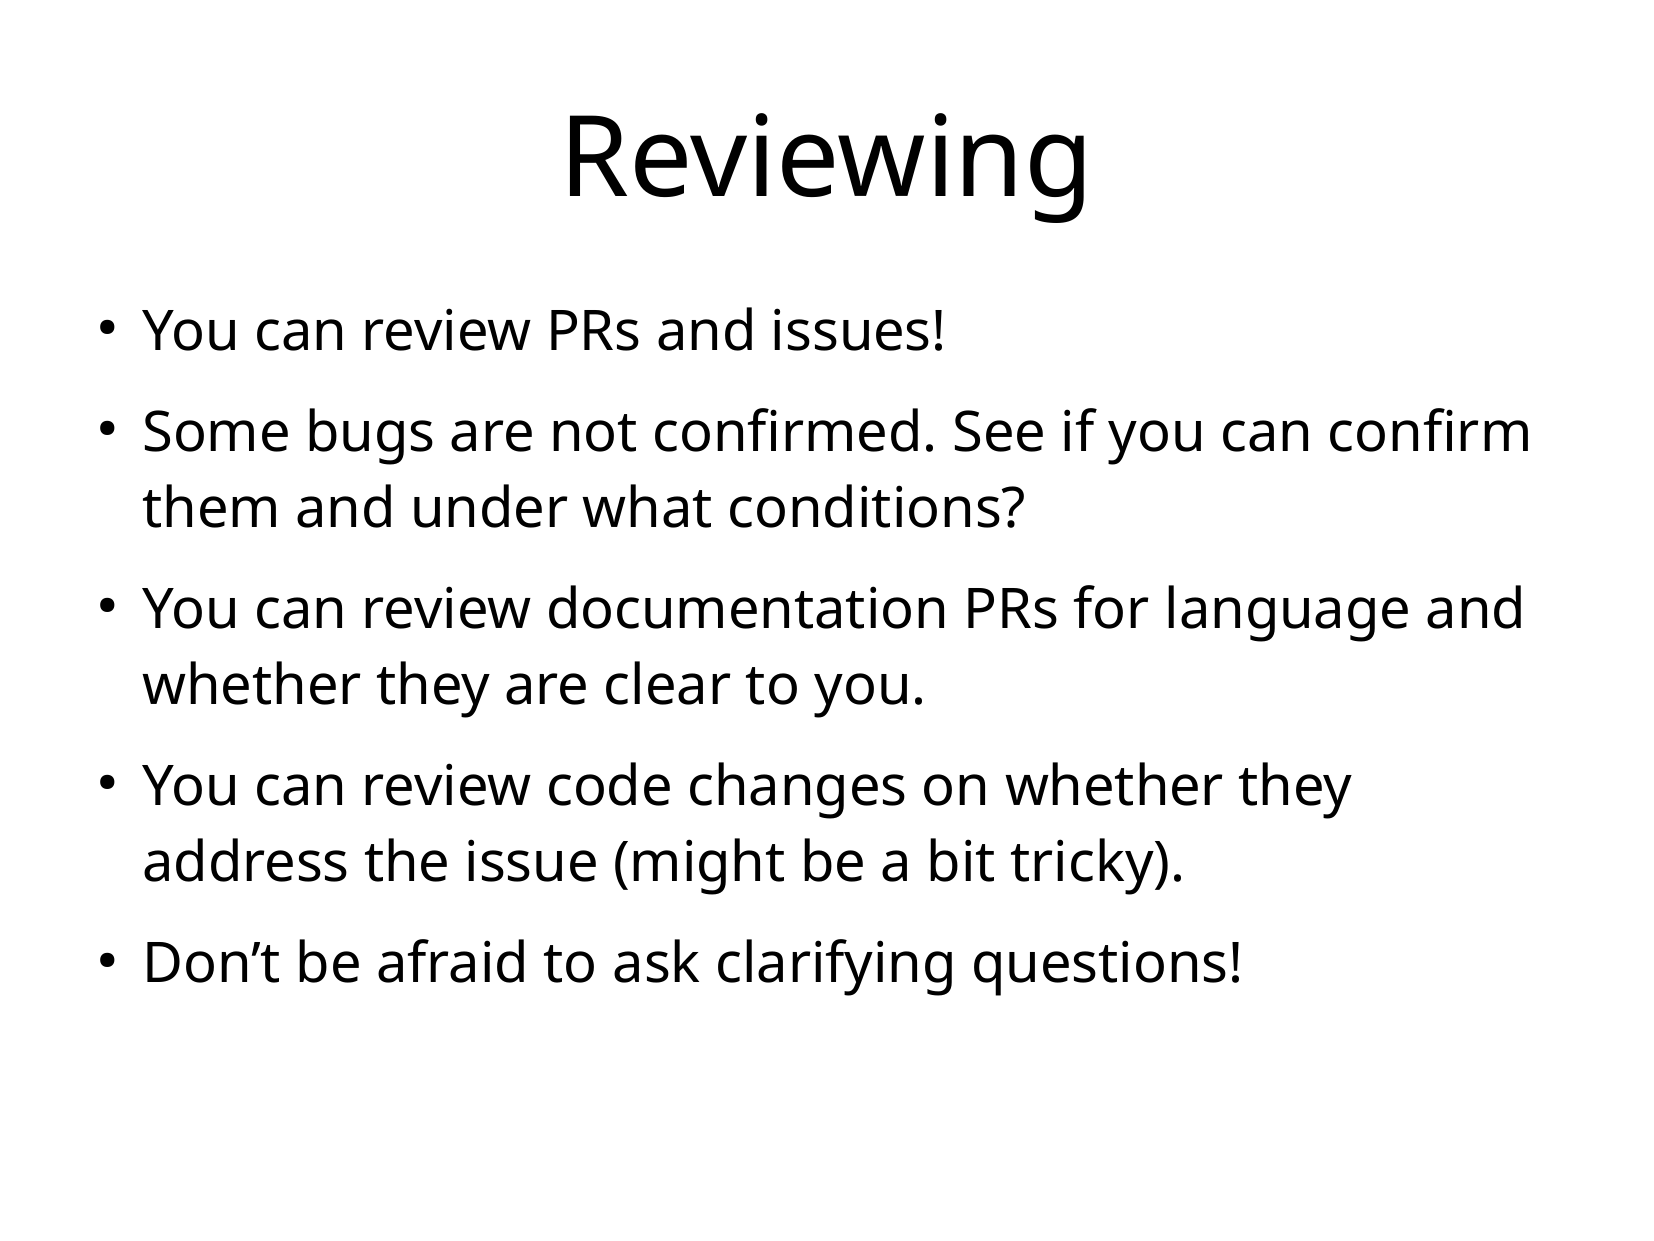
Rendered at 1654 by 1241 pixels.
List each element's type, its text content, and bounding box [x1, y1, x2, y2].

list You can review PRs and issues! Some bugs are not confirmed. See if you can confirm them and under what conditions? You can review documentation PRs for language and whether they are clear to you. You can review code changes on whether they address the issue (might be a bit tricky). Don’t be afraid to ask clarifying questions! [82, 290, 1571, 1010]
title Reviewing [82, 49, 1571, 257]
